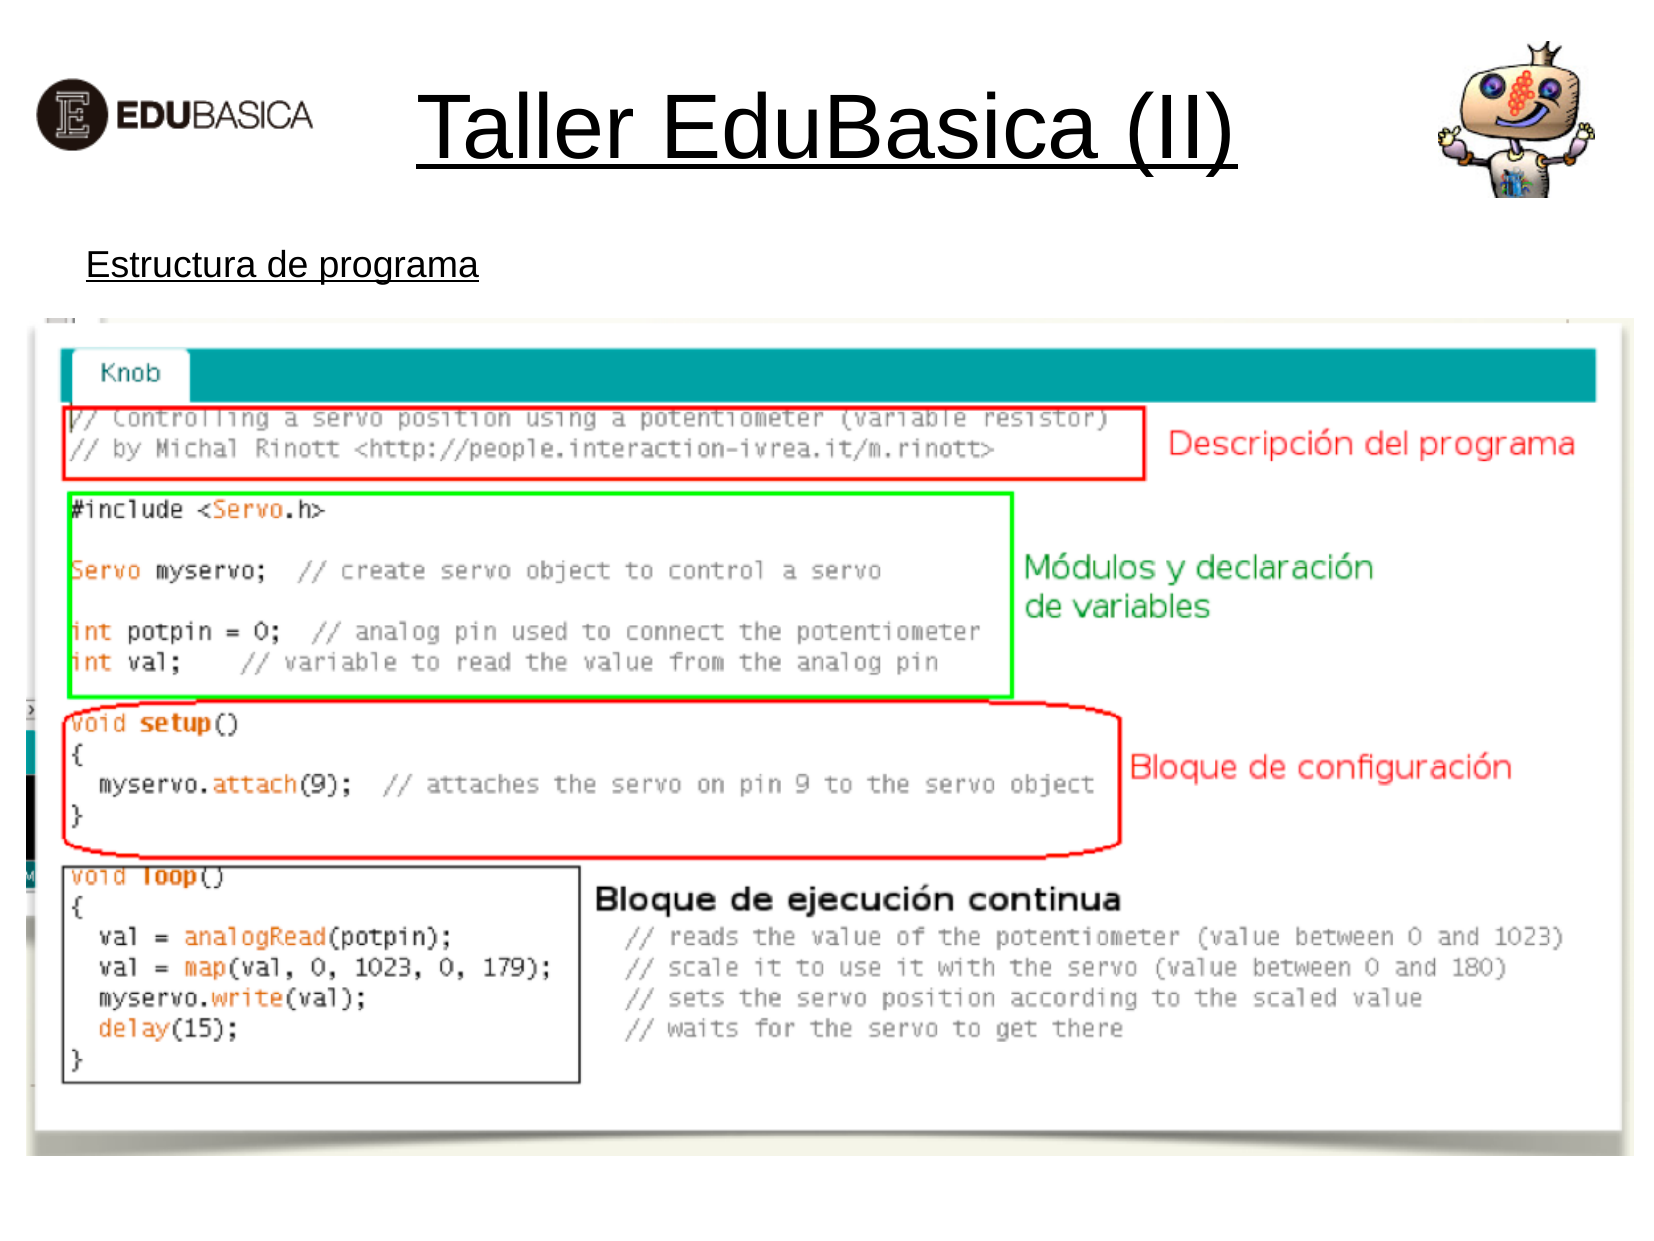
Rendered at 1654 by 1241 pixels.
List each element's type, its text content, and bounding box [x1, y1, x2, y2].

picture [35, 77, 316, 154]
picture [1438, 41, 1595, 198]
title Taller EduBasica (II) [82, 23, 1571, 231]
text_box Estructura de programa [70, 236, 494, 294]
picture [26, 318, 1634, 1156]
